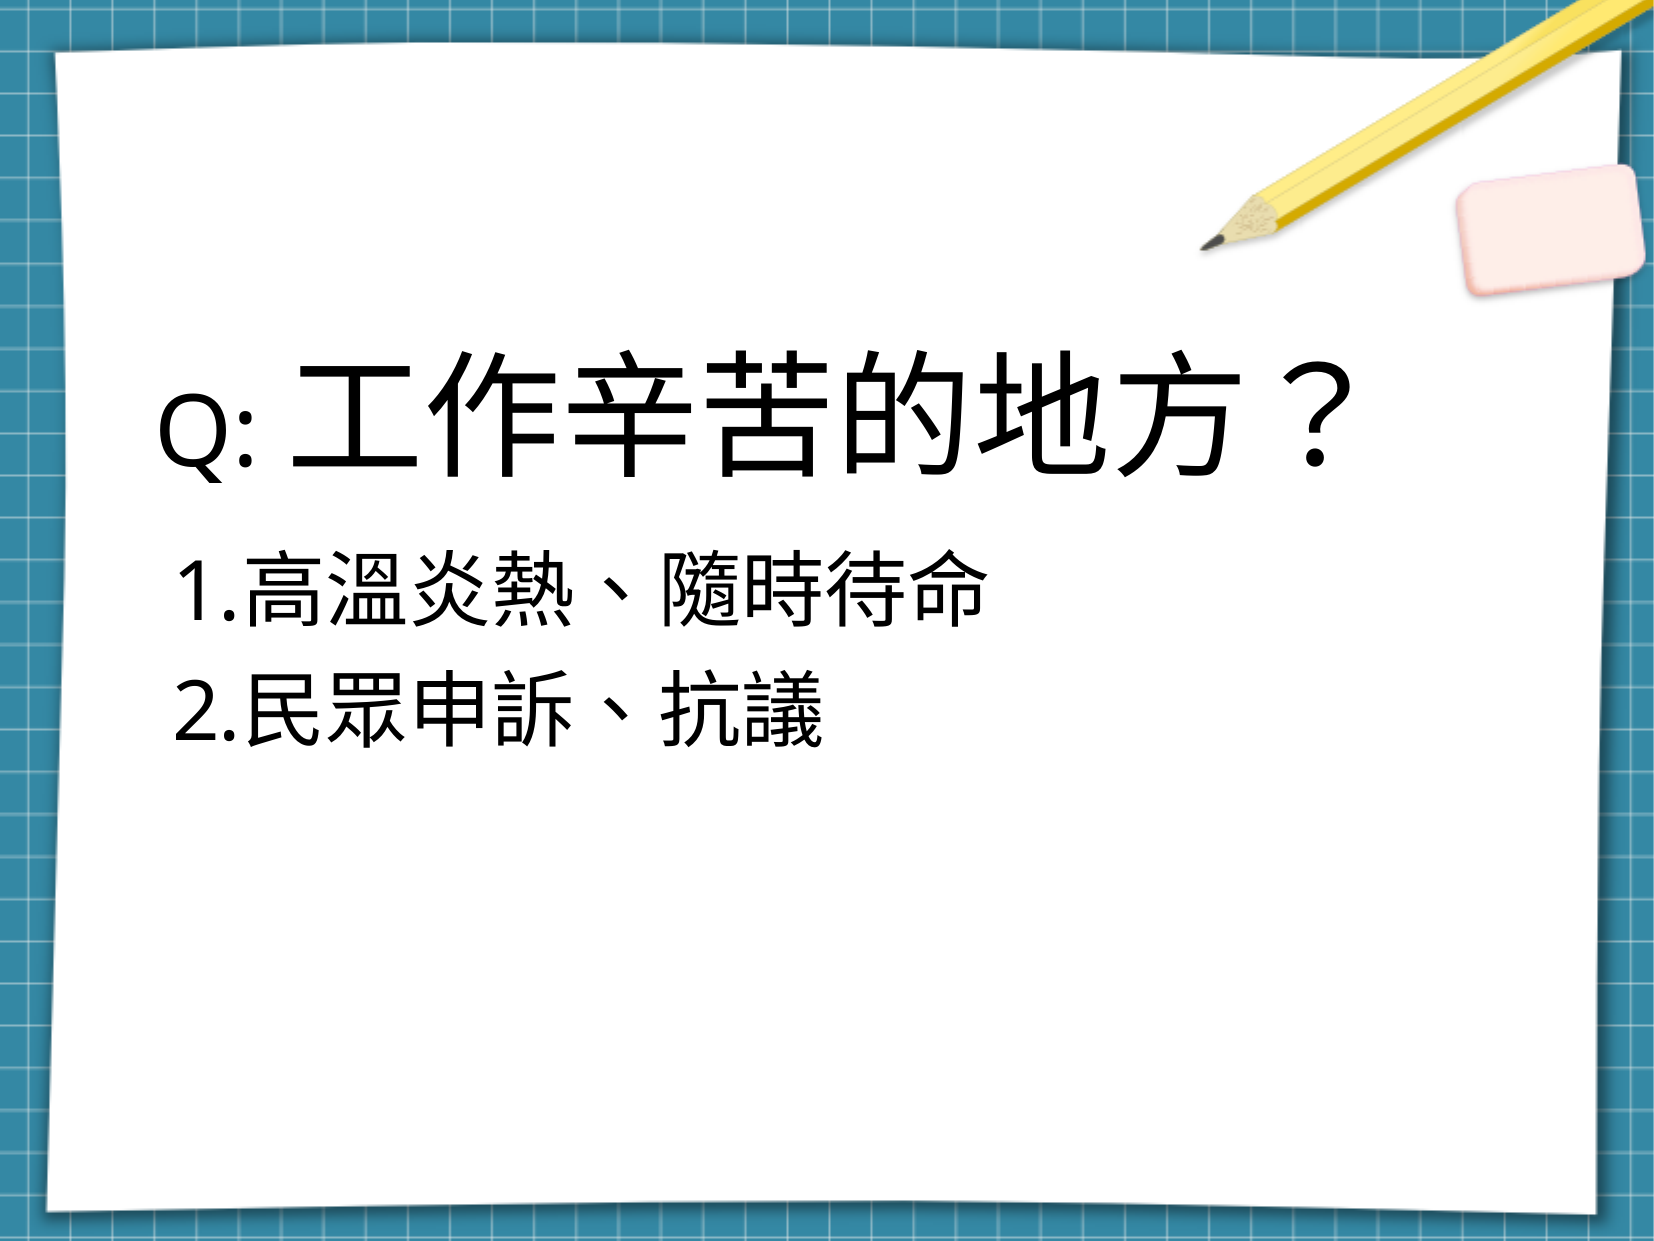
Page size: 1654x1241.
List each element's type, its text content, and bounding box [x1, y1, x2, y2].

picture [0, 0, 1654, 1241]
text_box 高溫炎熱、隨時待命 民眾申訴、抗議 [157, 516, 1441, 1204]
text_box Q:工作辛苦的地方？ [139, 299, 1478, 485]
